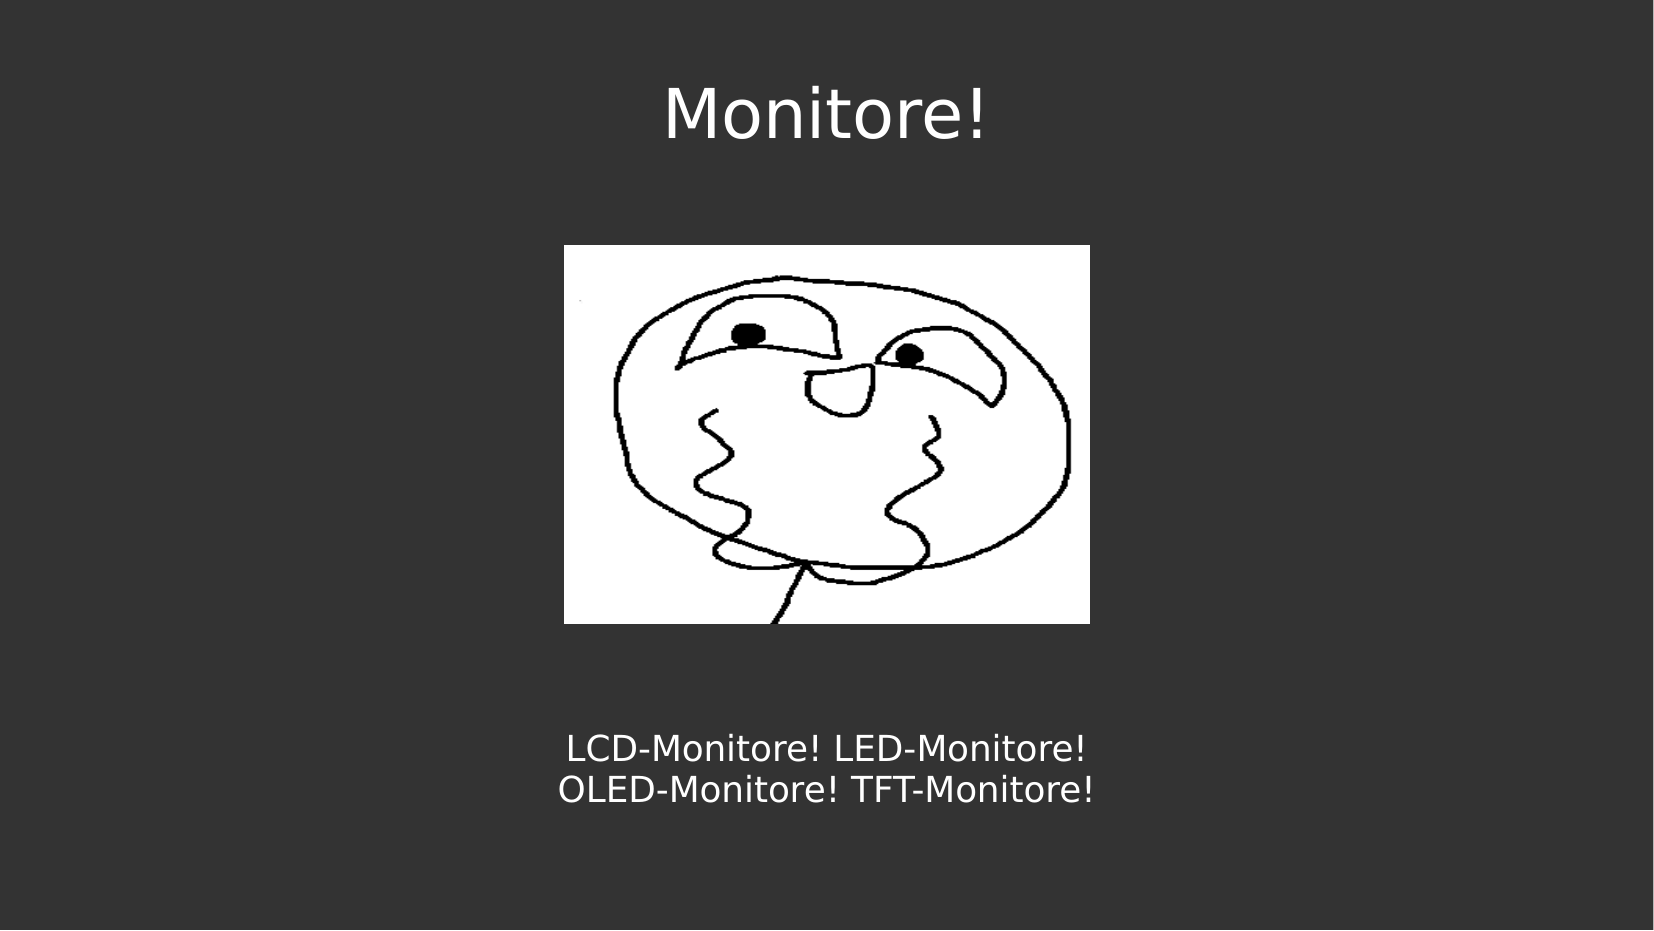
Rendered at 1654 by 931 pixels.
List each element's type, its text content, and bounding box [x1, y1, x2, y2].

picture [564, 245, 1090, 624]
title Monitore! [82, 37, 1571, 193]
subtitle LCD-Monitore! LED-Monitore! OLED-Monitore! TFT-Monitore! [82, 310, 1571, 854]
